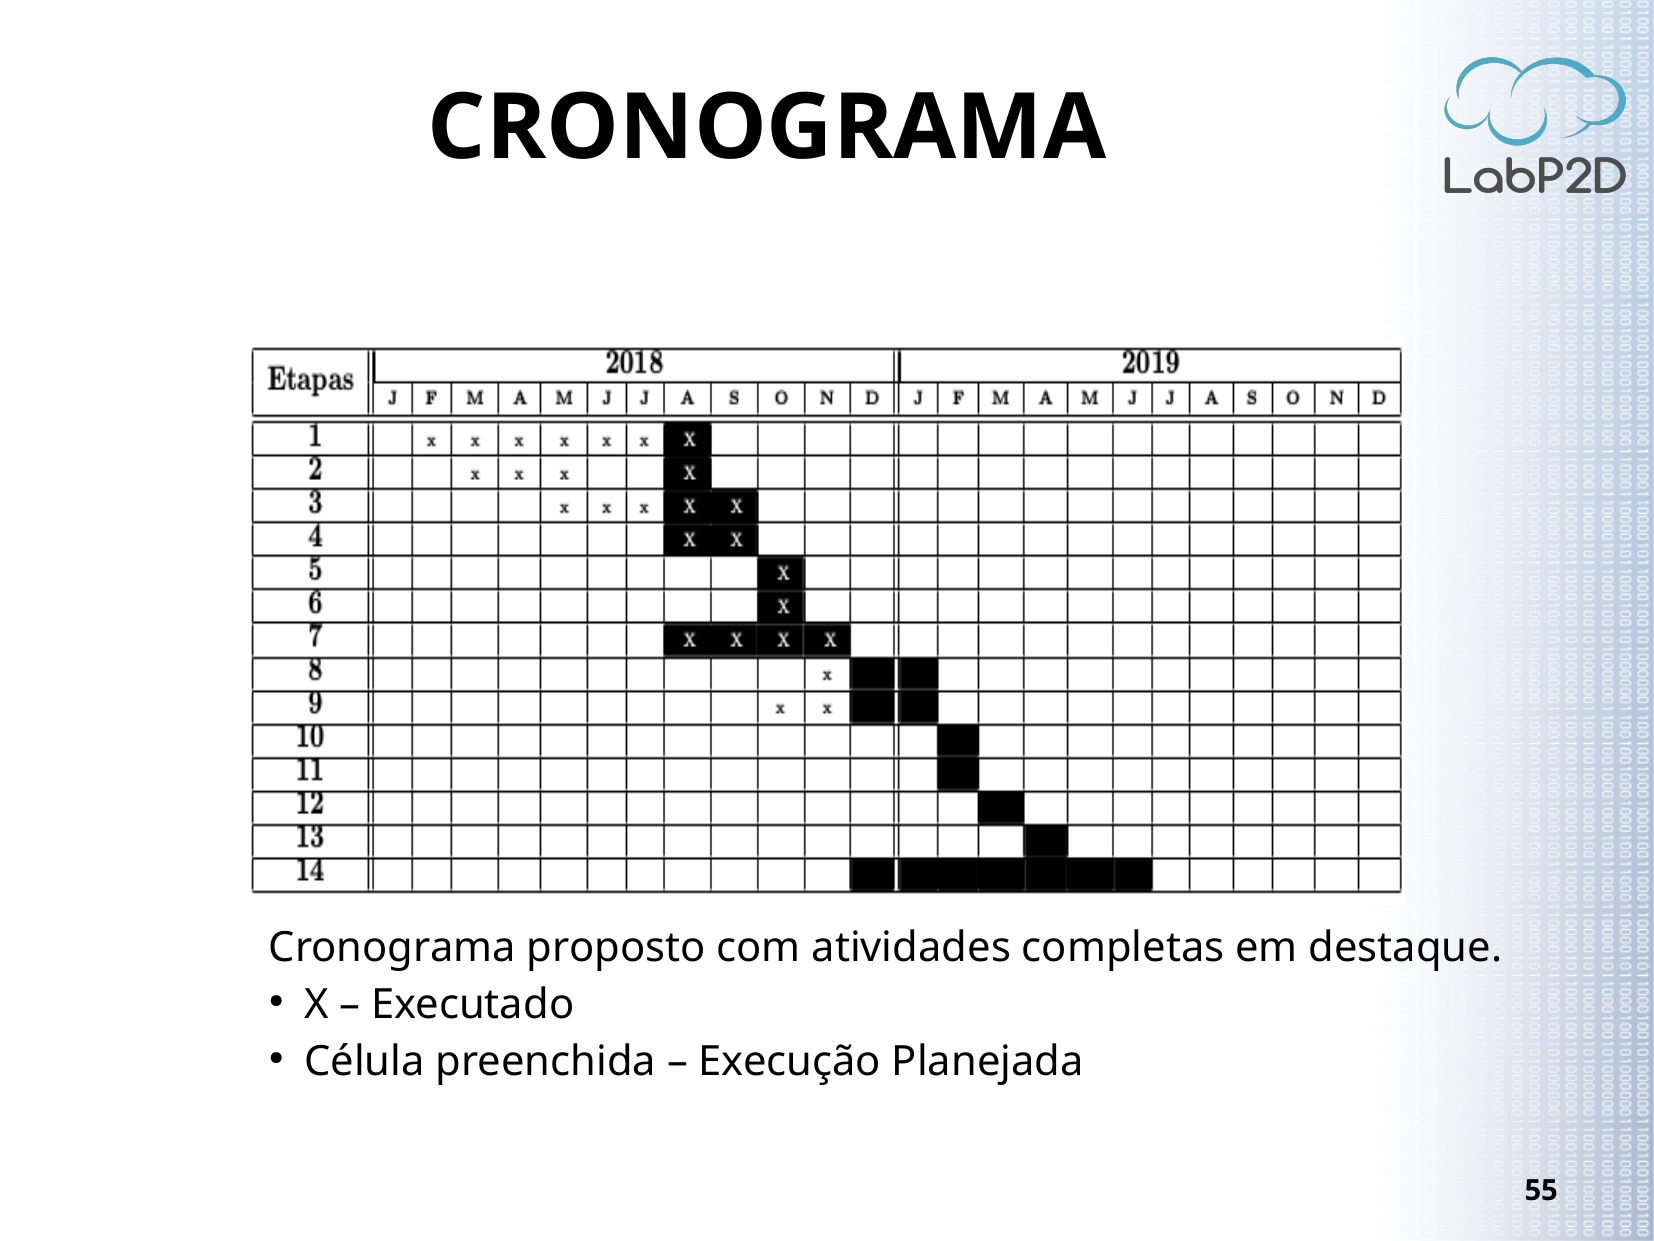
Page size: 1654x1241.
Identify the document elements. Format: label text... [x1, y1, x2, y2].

picture [1400, 941, 1408, 948]
picture [1400, 950, 1408, 958]
title CRONOGRAMA [82, 19, 1453, 227]
text_box Cronograma proposto com atividades completas em destaque. X – Executado Célula preenchida – Execução Planejada [253, 909, 1400, 1115]
picture [249, 1, 1654, 1240]
